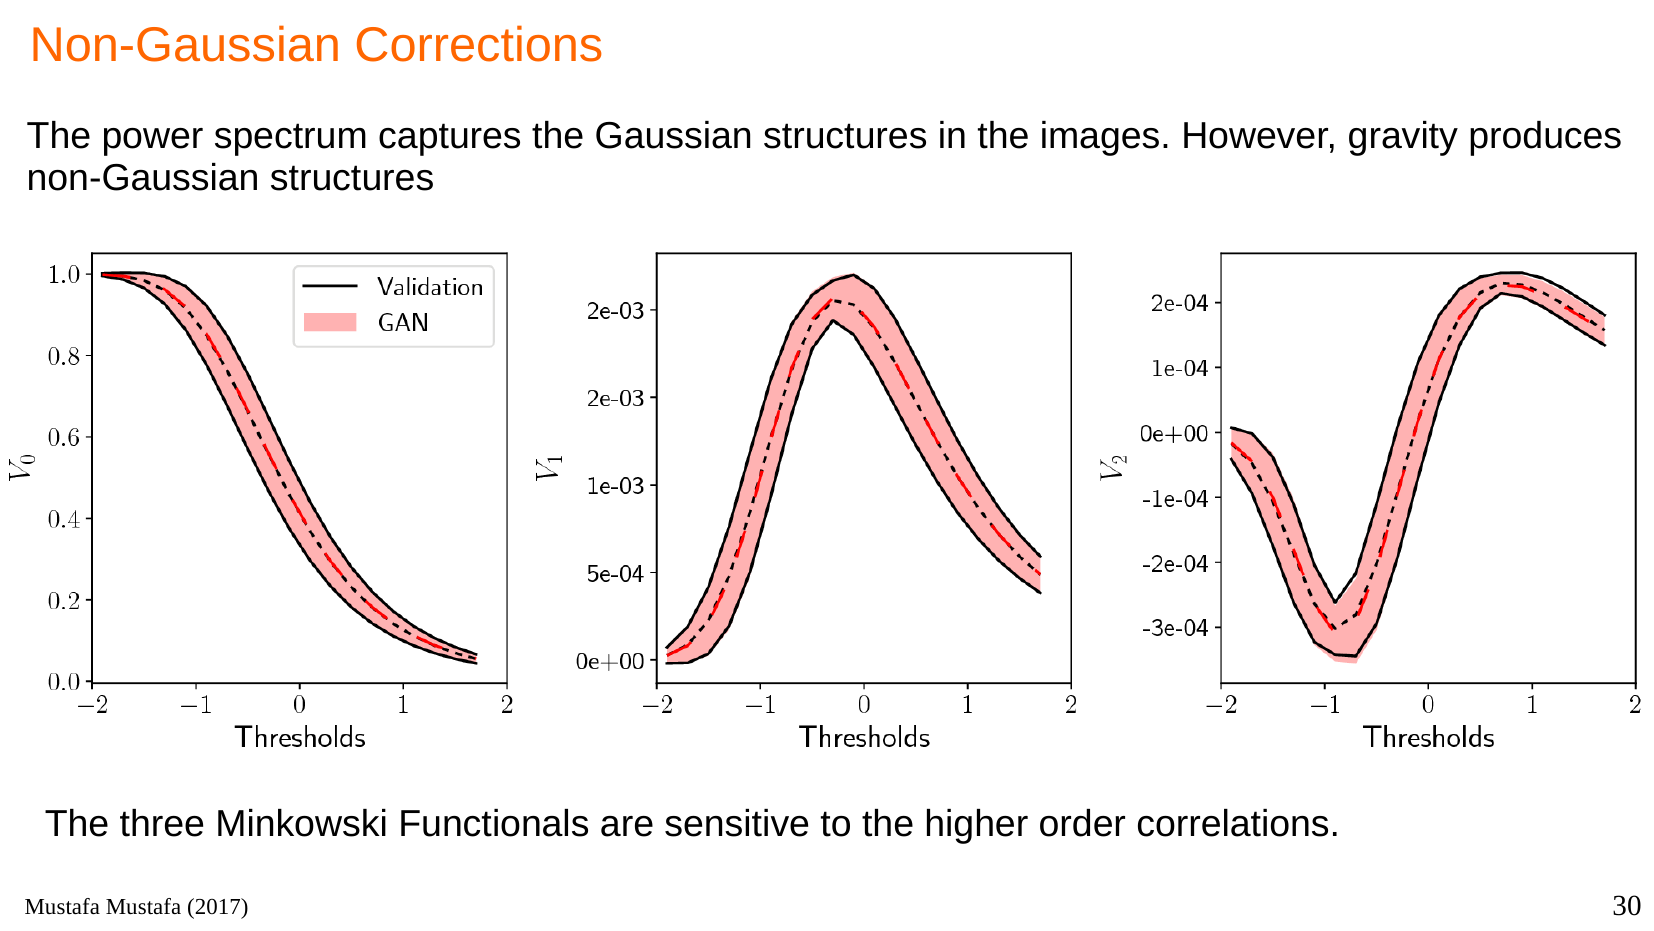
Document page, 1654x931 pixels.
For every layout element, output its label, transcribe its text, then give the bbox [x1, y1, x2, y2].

text_box The power spectrum captures the Gaussian structures in the images. However, gravity produces non-Gaussian structures [11, 106, 1647, 250]
title Non-Gaussian Corrections [29, 15, 1621, 74]
picture [0, 234, 1654, 766]
text_box The three Minkowski Functionals are sensitive to the higher order correlations. [30, 795, 1356, 852]
